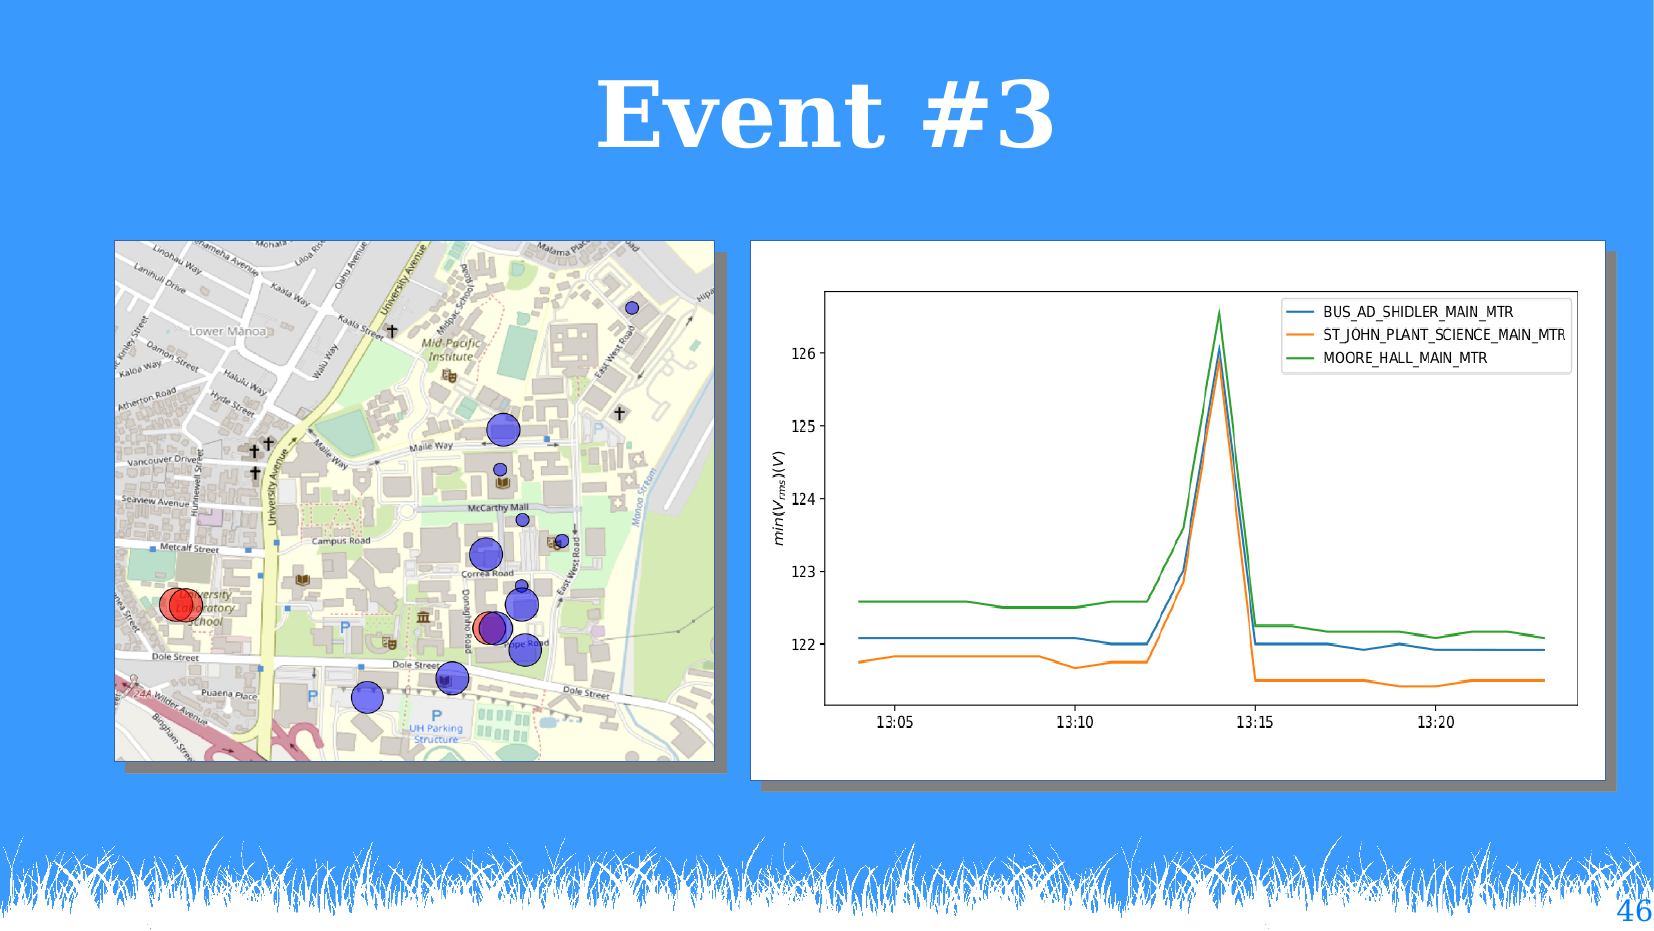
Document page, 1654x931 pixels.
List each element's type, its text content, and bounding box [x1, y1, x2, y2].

title Event #3 [82, 37, 1571, 193]
picture [0, 0, 1654, 931]
text_box [750, 240, 1606, 781]
